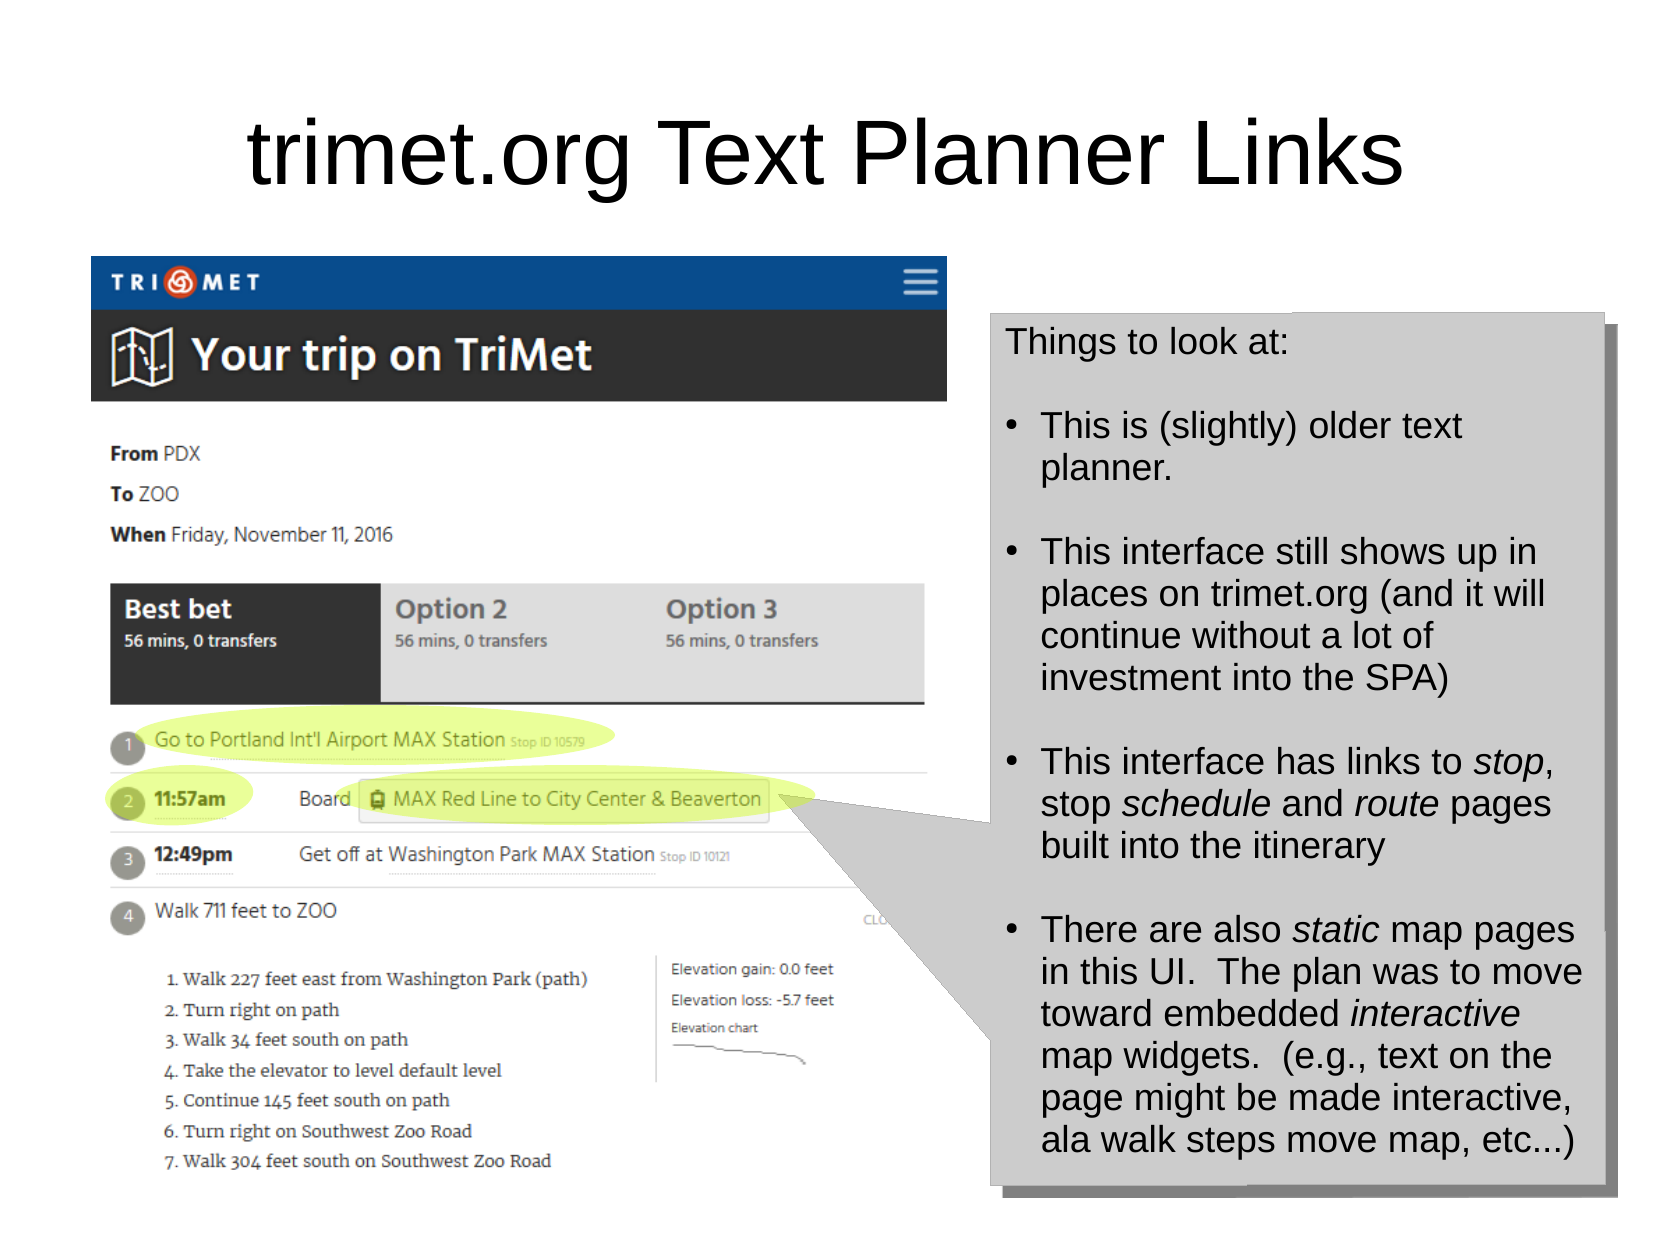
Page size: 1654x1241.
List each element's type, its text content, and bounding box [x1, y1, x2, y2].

picture [91, 256, 947, 1205]
text_box Things to look at: This is (slightly) older text planner. This interface still shows up in places on trimet.org (and it will continue without a lot of investment into the SPA) This interface has links to stop, stop schedule and route pages built into the itinerary There are also static map pages in this UI. The plan was to move toward embedded interactive map widgets. (e.g., text on the page might be made interactive, ala walk steps move map, etc...) [791, 312, 1606, 1186]
title trimet.org Text Planner Links [82, 49, 1571, 257]
text_box [105, 765, 254, 826]
text_box [335, 765, 816, 826]
text_box [135, 705, 616, 766]
